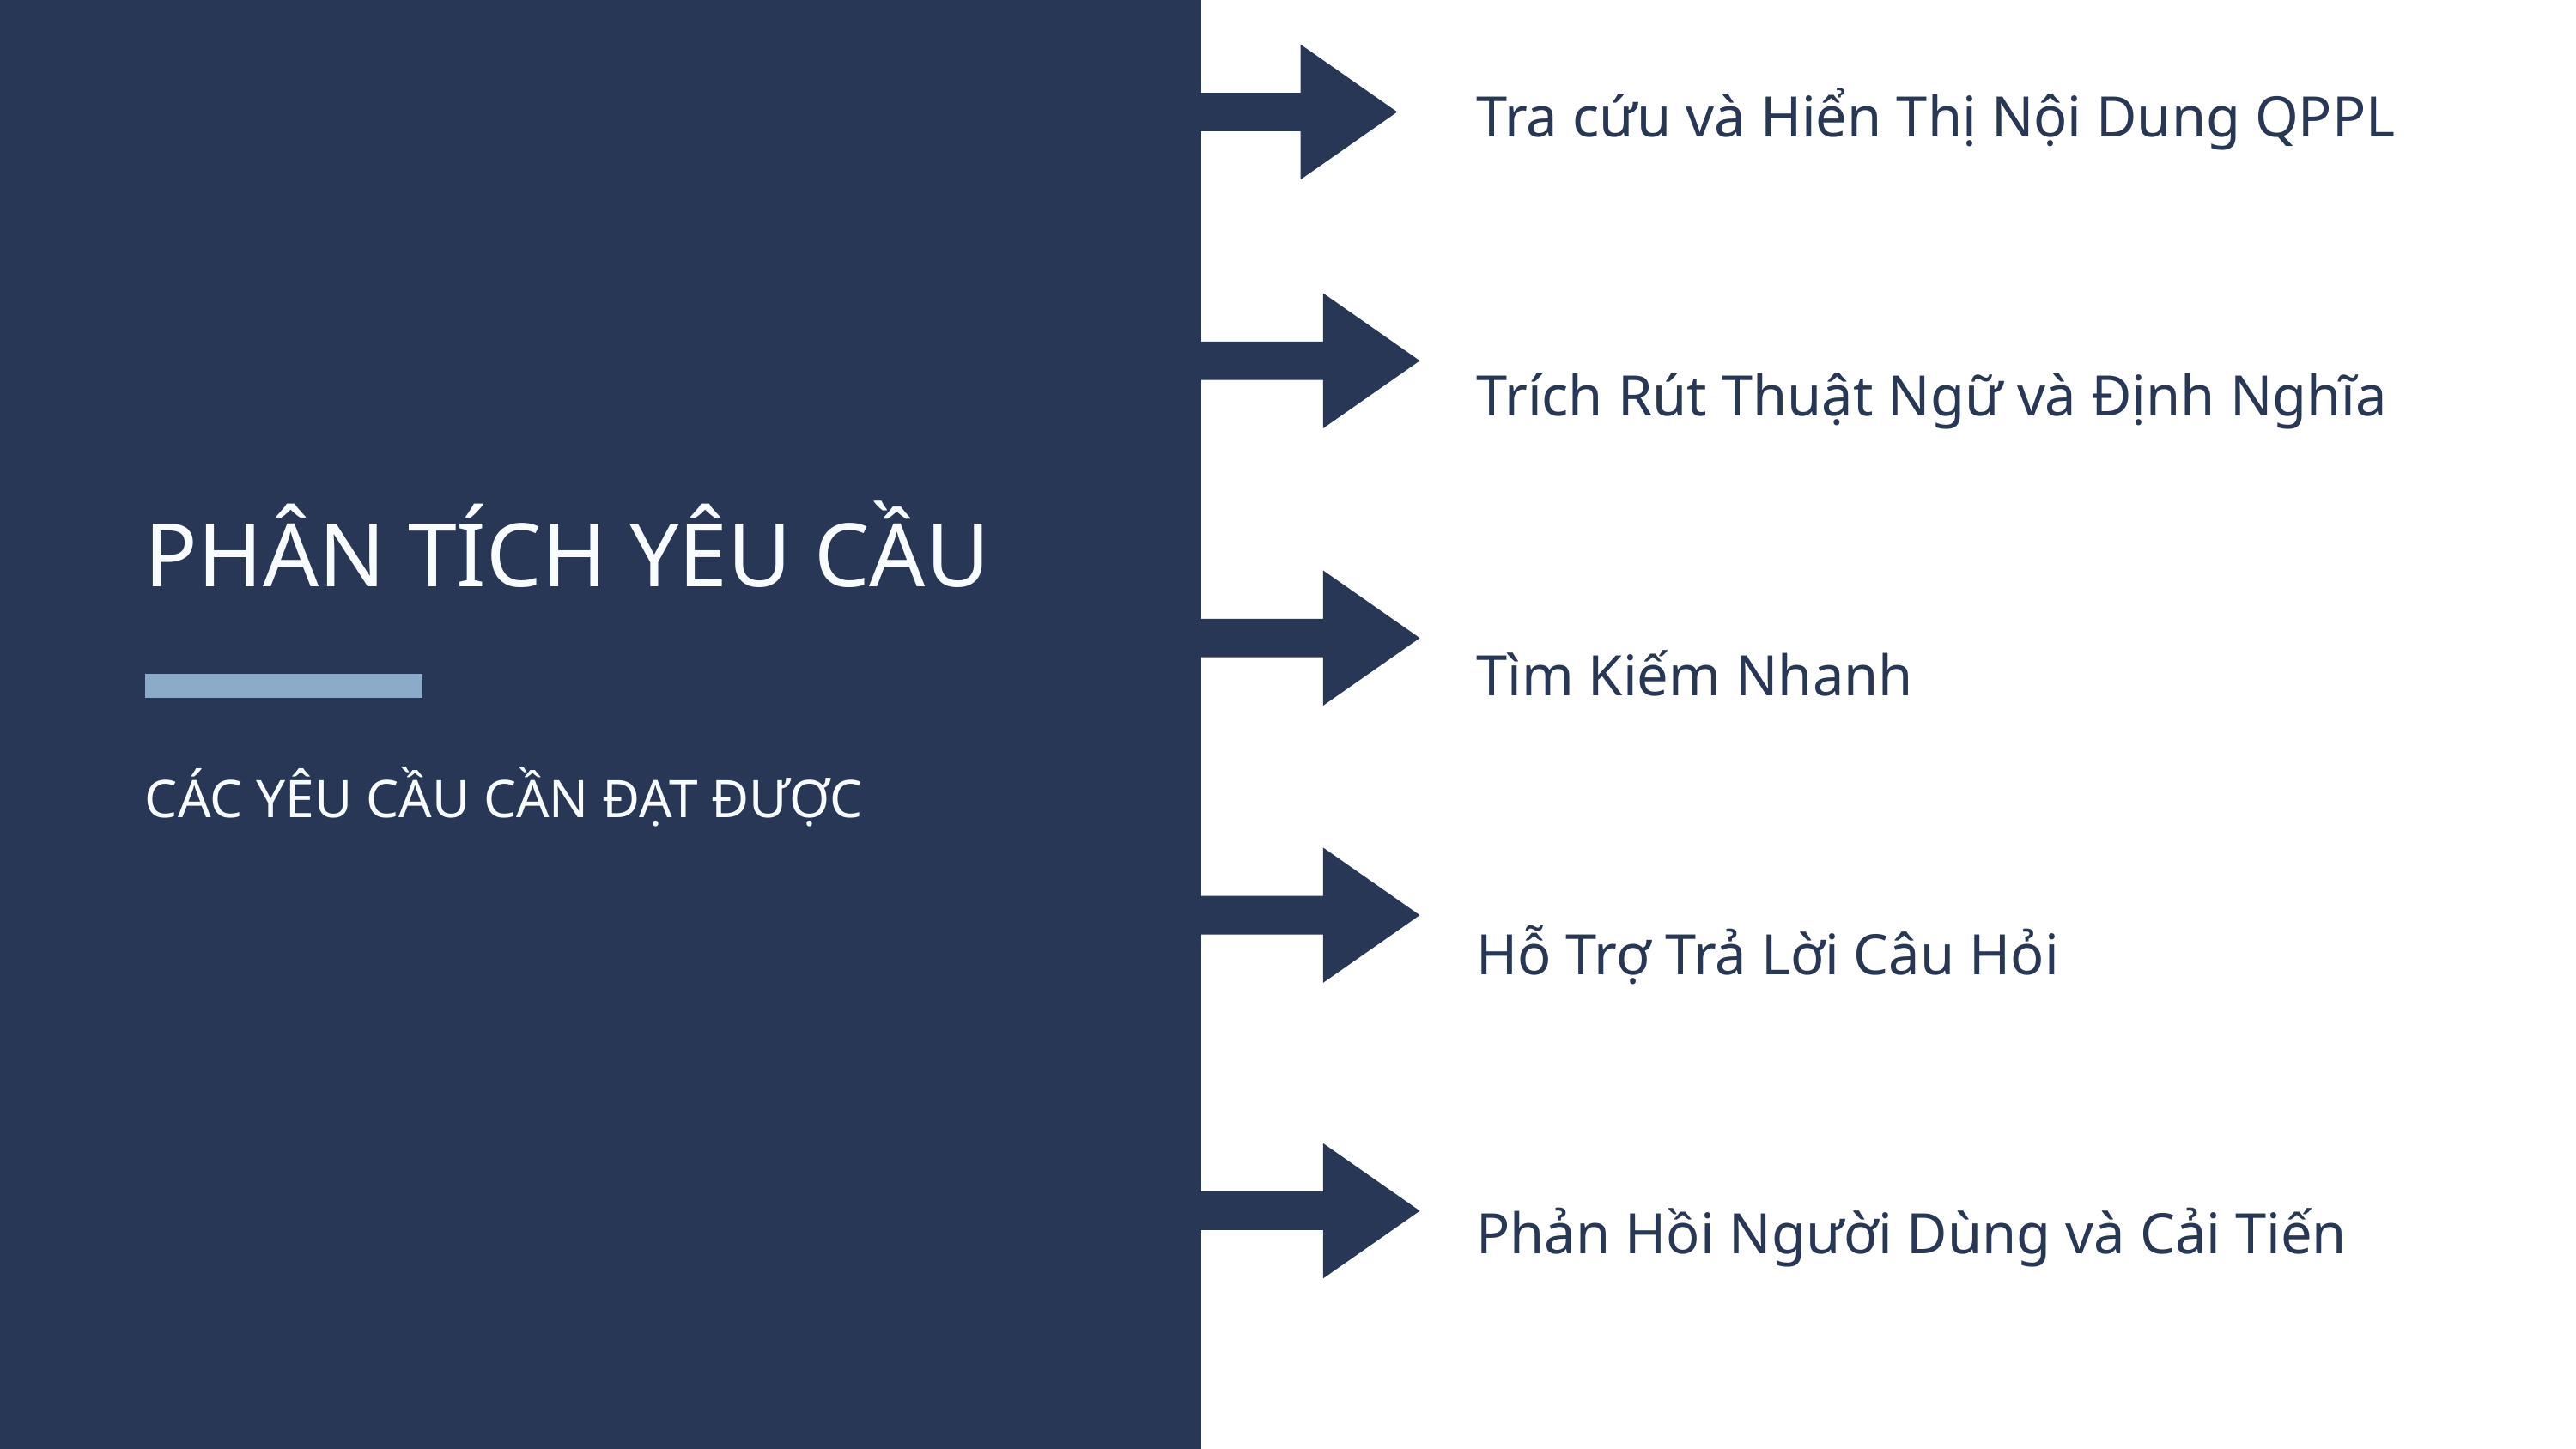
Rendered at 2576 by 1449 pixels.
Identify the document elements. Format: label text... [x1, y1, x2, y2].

text_box [0, 0, 1420, 1449]
text_box Tra cứu và Hiển Thị Nội Dung QPPL Trích Rút Thuật Ngữ và Định Nghĩa Tìm Kiếm Nhanh Hỗ Trợ Trả Lời Câu Hỏi Phản Hồi Người Dùng và Cải Tiến [1476, 8, 2576, 1385]
text_box PHÂN TÍCH YÊU CẦU [144, 499, 1105, 603]
text_box CÁC YÊU CẦU CẦN ĐẠT ĐƯỢC [144, 760, 972, 824]
